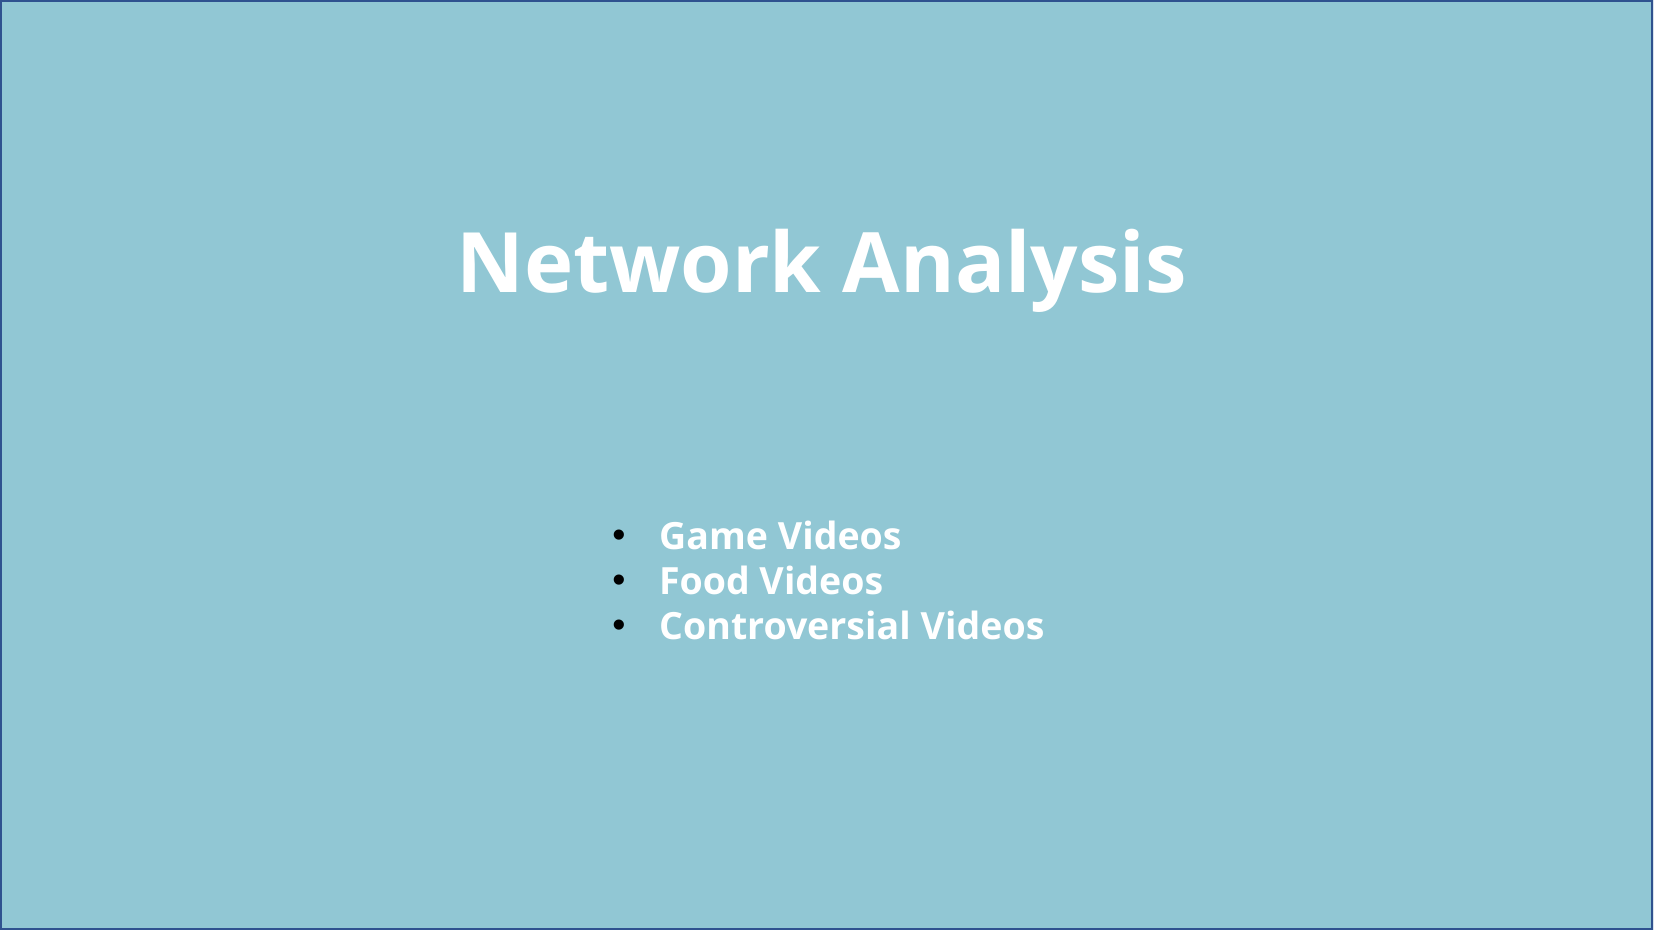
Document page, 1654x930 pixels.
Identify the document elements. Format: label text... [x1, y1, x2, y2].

text_box Game Videos Food Videos Controversial Videos [597, 504, 1100, 702]
title Network Analysis [78, 181, 1566, 338]
